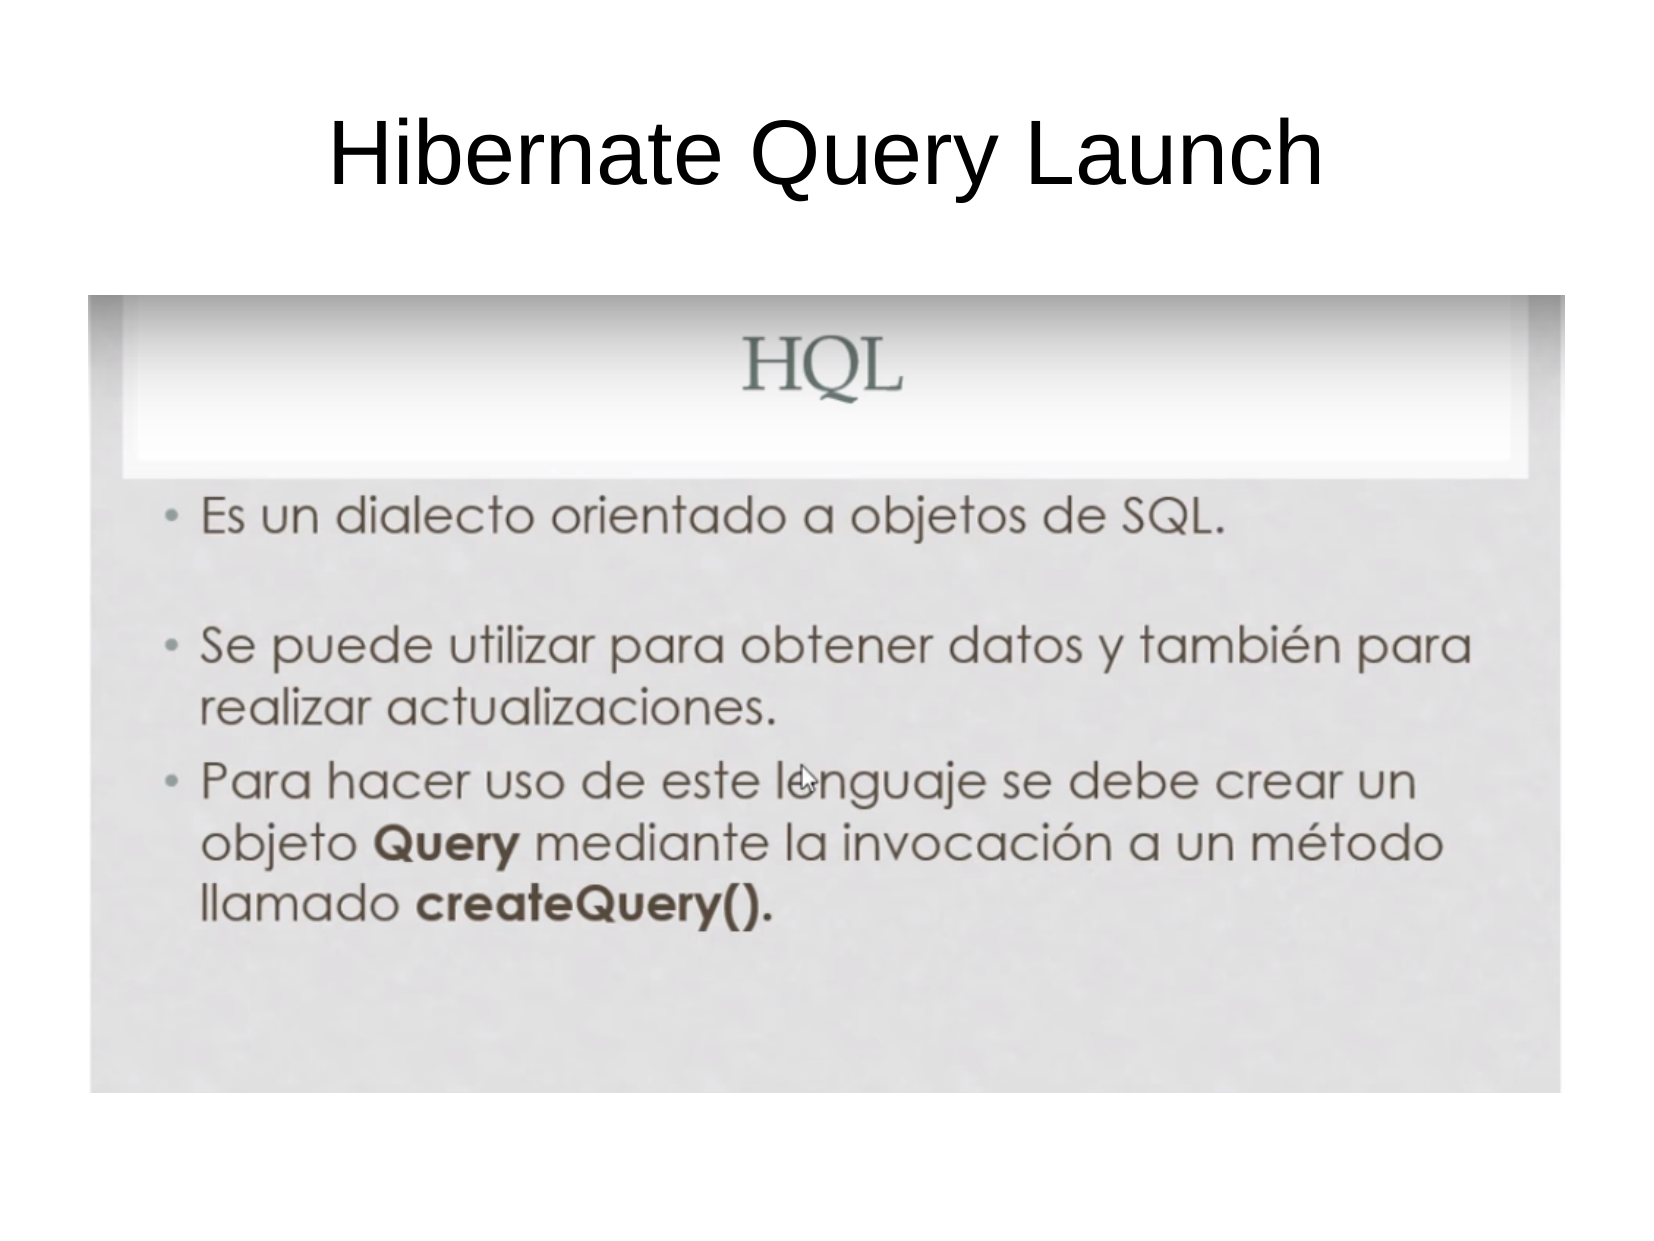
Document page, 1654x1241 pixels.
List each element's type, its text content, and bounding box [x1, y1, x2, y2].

picture [88, 295, 1565, 1093]
title Hibernate Query Launch [82, 49, 1571, 257]
